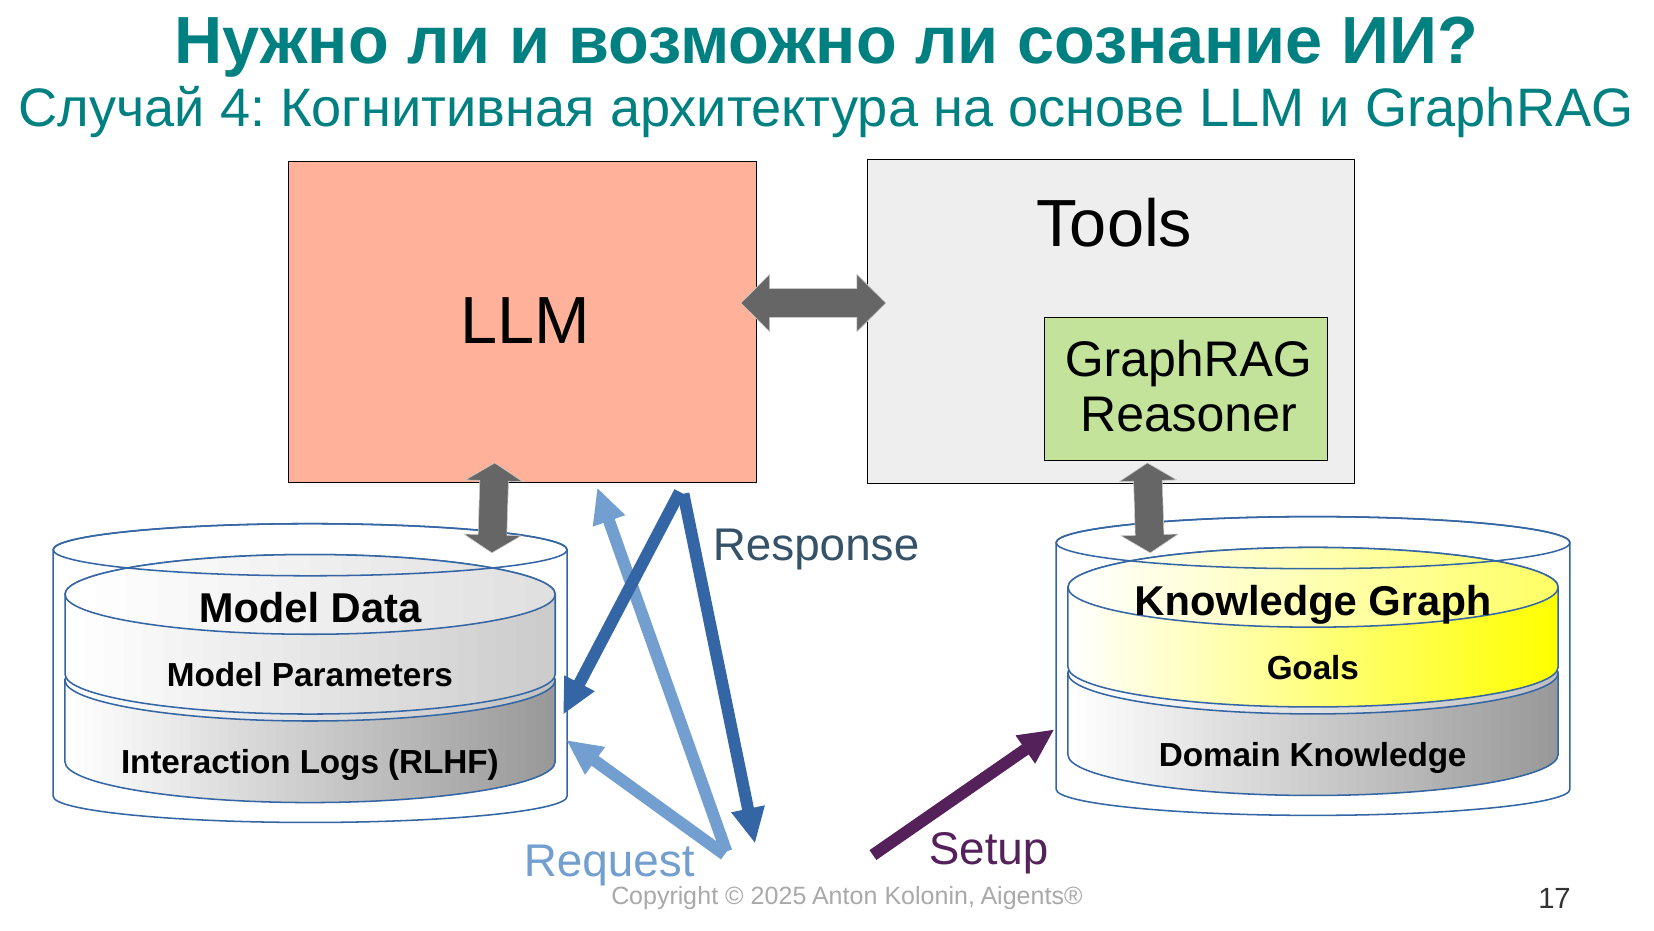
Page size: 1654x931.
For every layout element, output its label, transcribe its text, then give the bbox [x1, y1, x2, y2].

text_box Setup [913, 815, 1168, 885]
text_box Response [698, 511, 952, 596]
text_box GraphRAG Reasoner [1050, 321, 1327, 452]
text_box Request [509, 827, 764, 897]
text_box LLM [345, 159, 706, 481]
text_box Нужно ли и возможно ли сознание ИИ? Случай 4: Когнитивная архитектура на основе LLM и GraphRAG [0, 0, 1654, 150]
text_box [288, 159, 1355, 553]
text_box Knowledge Graph [1056, 545, 1570, 816]
text_box Model Data [53, 550, 568, 823]
text_box Tools [927, 158, 1302, 289]
